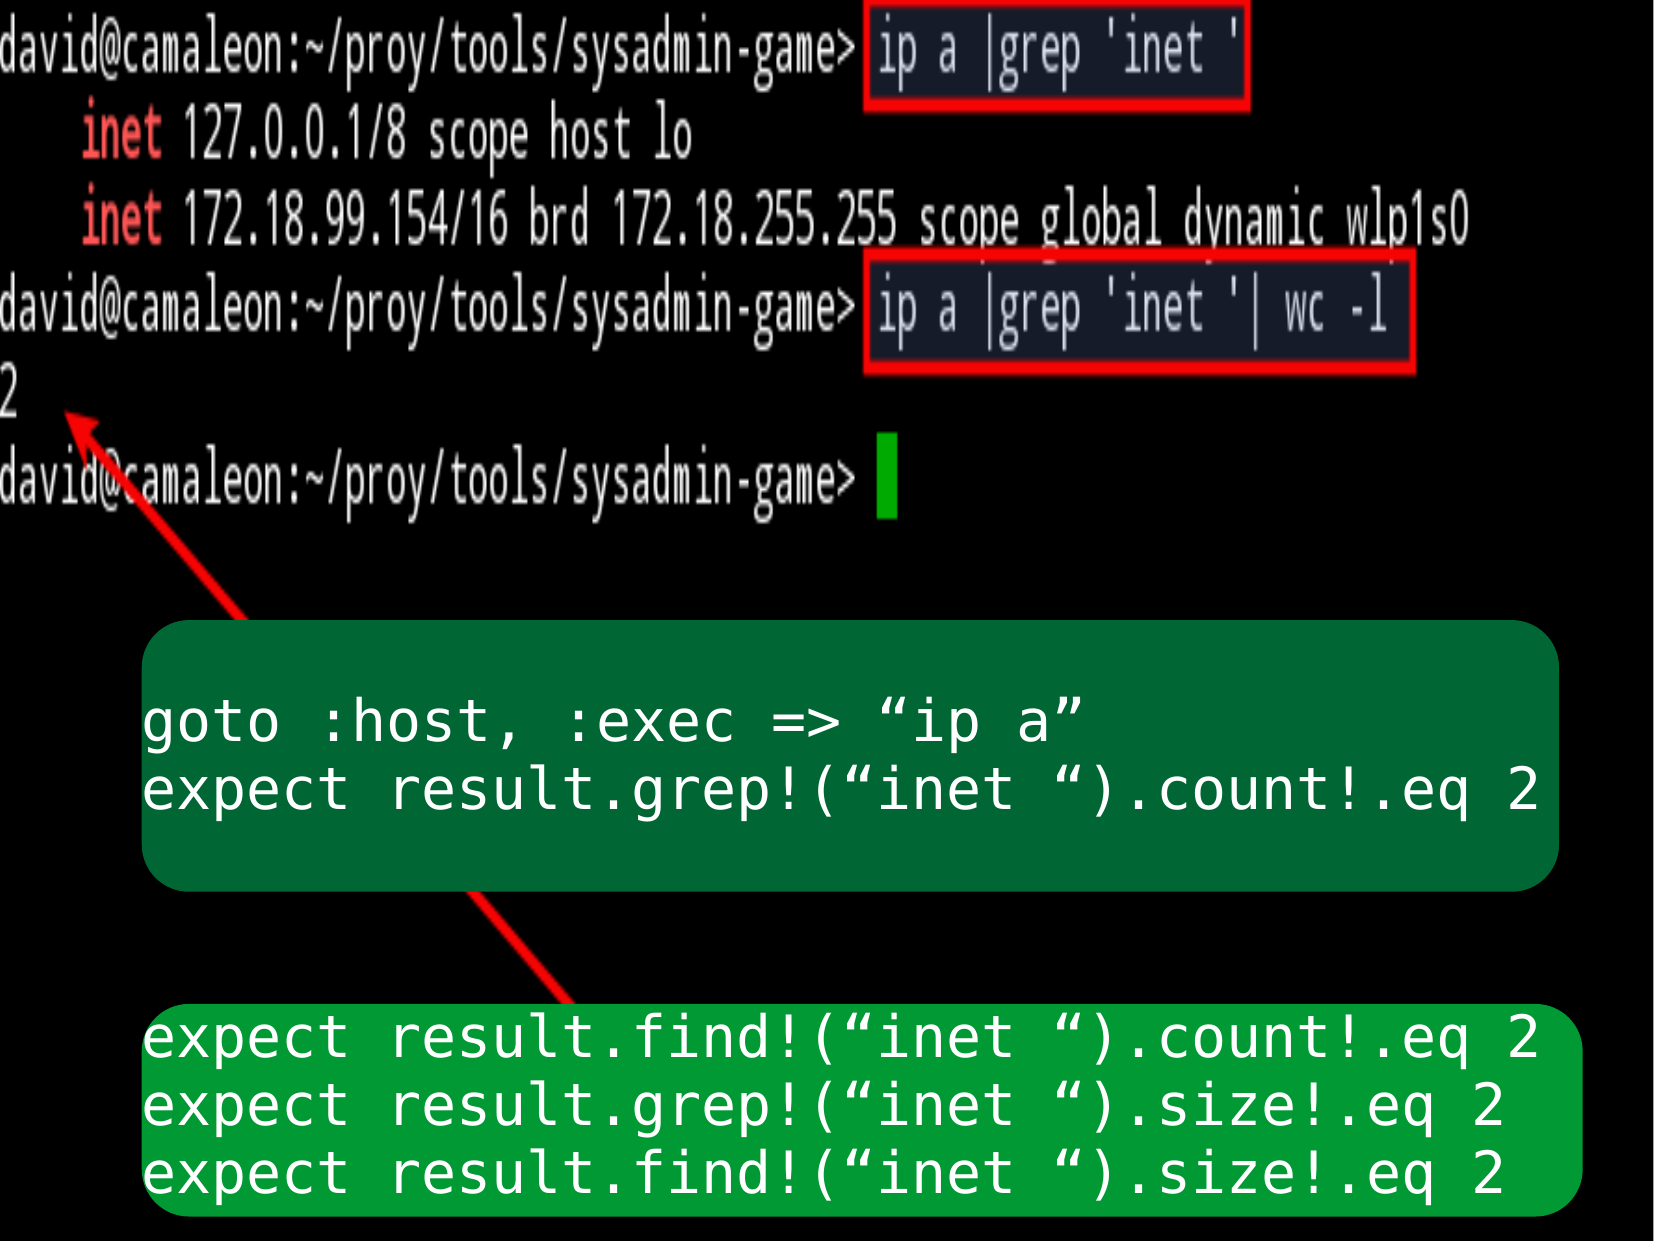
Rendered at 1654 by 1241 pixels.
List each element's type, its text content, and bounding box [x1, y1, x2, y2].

title expect result.find!(“inet “).count!.eq 2 expect result.grep!(“inet “).size!.eq 2 expect result.find!(“inet “).size!.eq 2 [141, 1003, 1583, 1217]
title goto :host, :exec => “ip a” expect result.grep!(“inet “).count!.eq 2 [141, 620, 1560, 892]
picture [0, 0, 1654, 1241]
